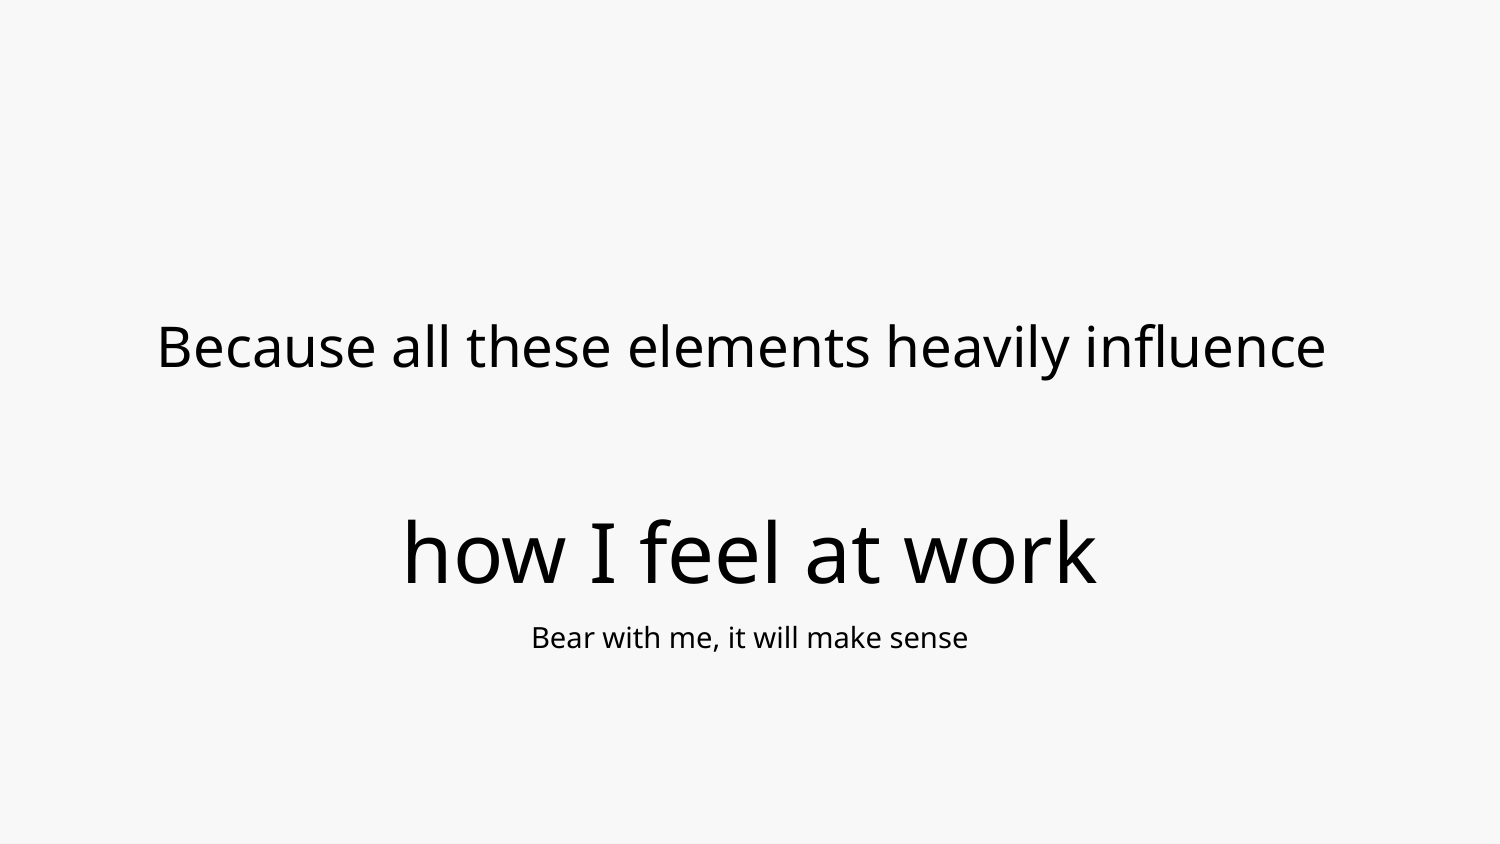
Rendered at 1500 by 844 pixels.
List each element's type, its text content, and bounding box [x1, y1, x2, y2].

list Because all these elements heavily influence how I feel at work [0, 0, 1500, 844]
text_box Bear with me, it will make sense [503, 604, 996, 670]
